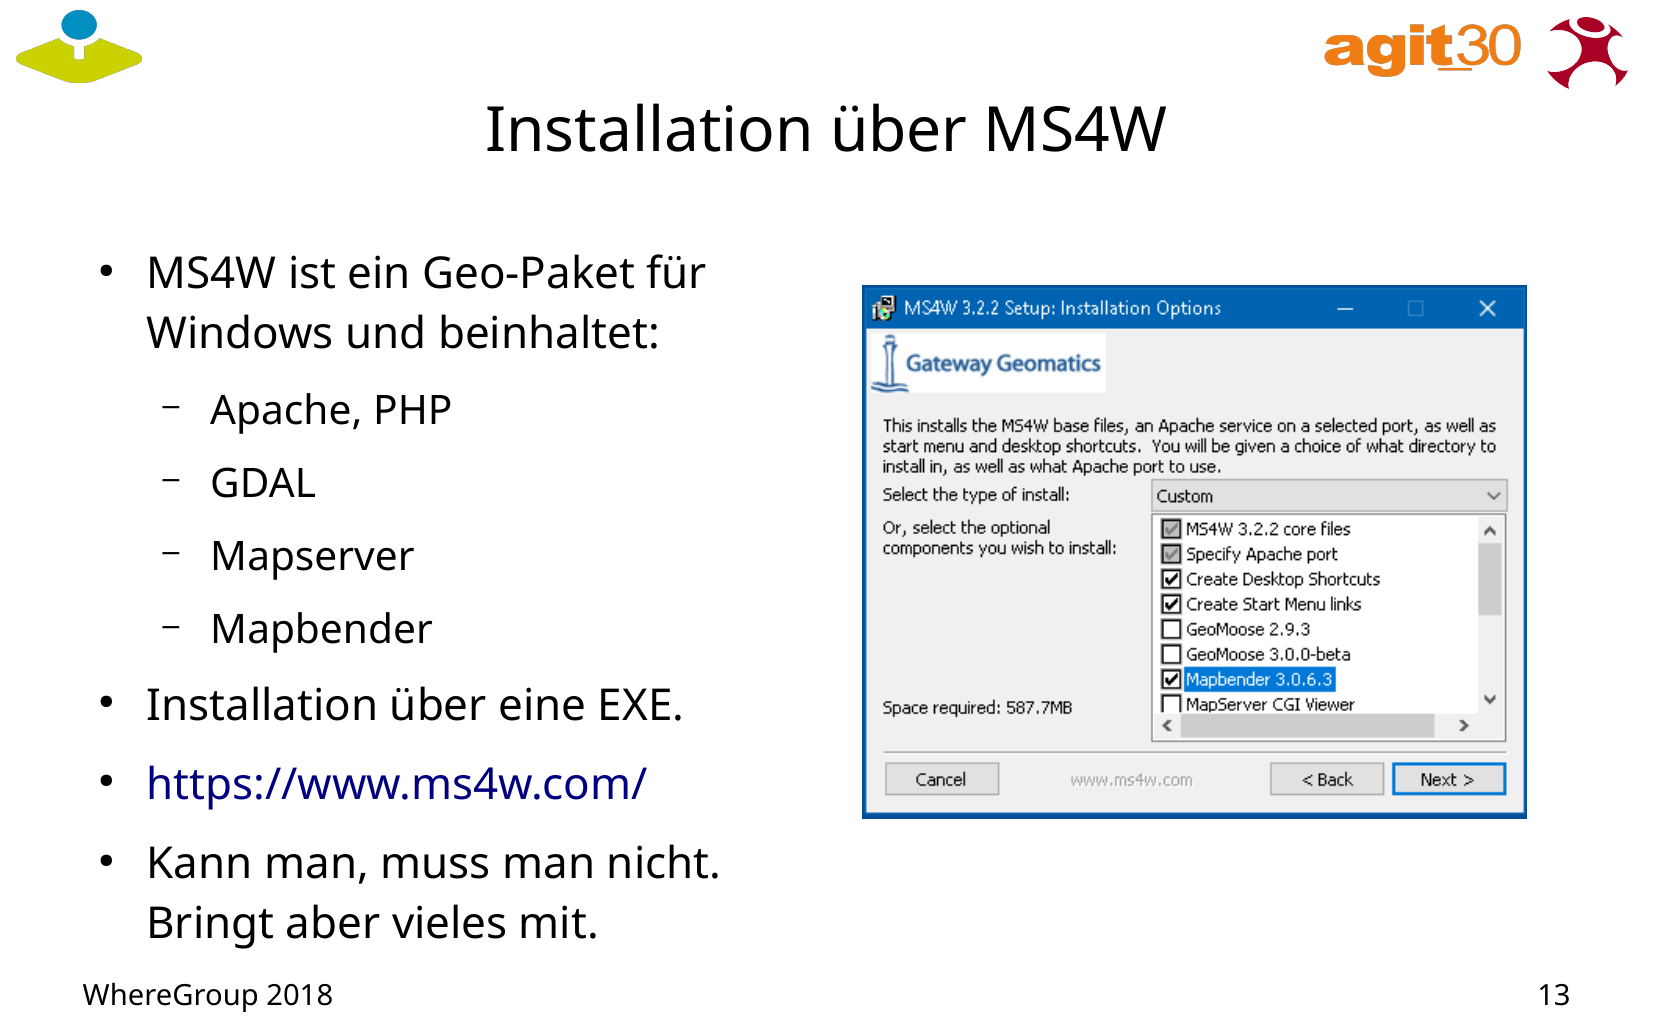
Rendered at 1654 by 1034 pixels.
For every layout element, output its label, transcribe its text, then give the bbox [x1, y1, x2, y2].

title Installation über MS4W [82, 41, 1571, 214]
picture [862, 285, 1527, 819]
picture [1547, 17, 1628, 89]
picture [16, 10, 142, 83]
list MS4W ist ein Geo-Paket für Windows und beinhaltet: Apache, PHP GDAL Mapserver Mapbender Installation über eine EXE. https://www.ms4w.com/ Kann man, muss man nicht. Bringt aber vieles mit. [82, 241, 809, 955]
picture [1322, 21, 1524, 41]
